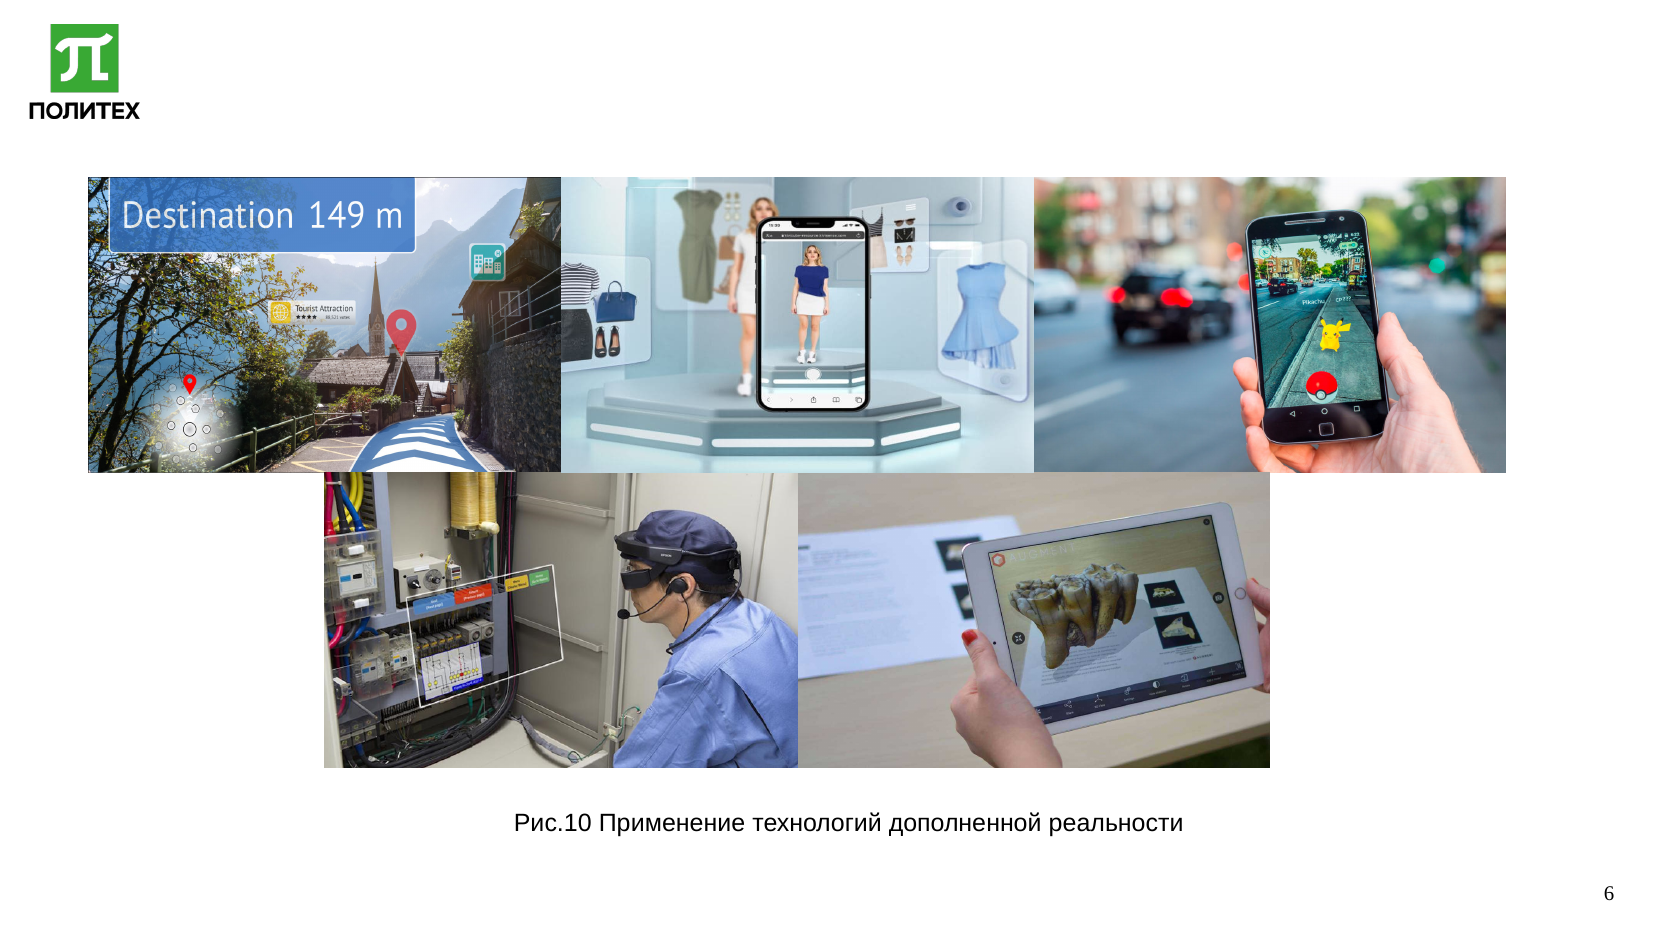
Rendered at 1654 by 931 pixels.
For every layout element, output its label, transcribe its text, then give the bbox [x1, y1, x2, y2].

list Рис.10 Применение технологий дополненной реальности [442, 797, 1211, 901]
picture [29, 24, 140, 119]
title 6 [1564, 856, 1654, 931]
picture [88, 177, 1506, 768]
